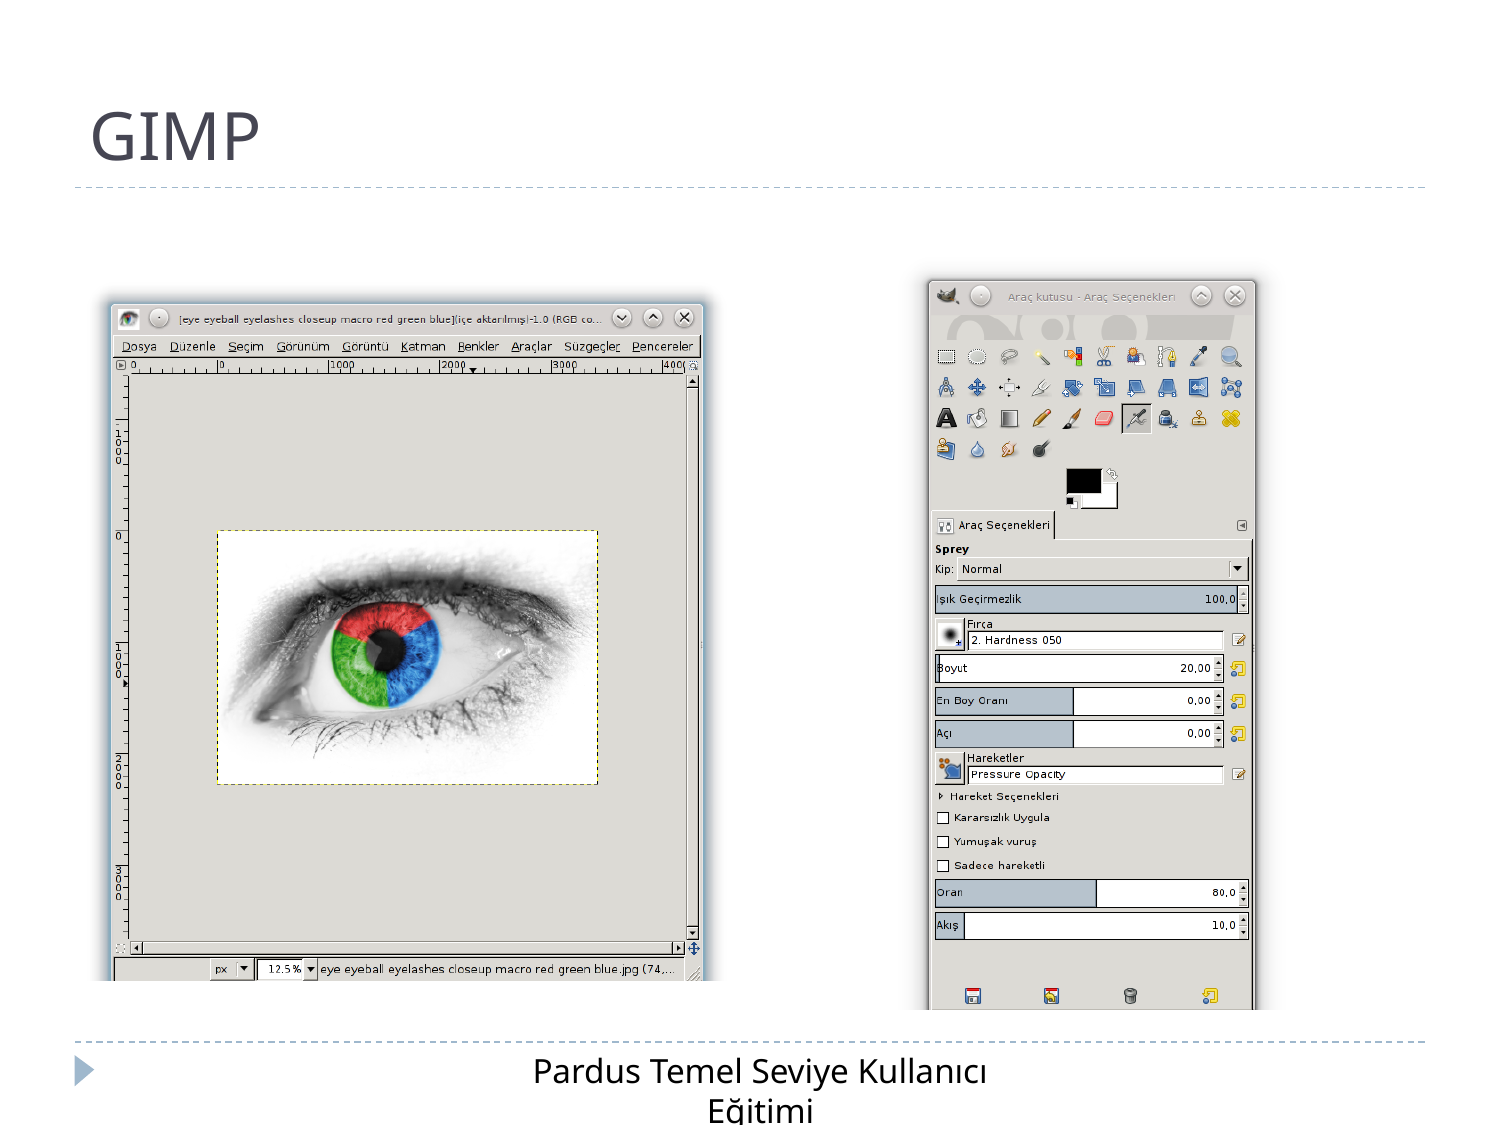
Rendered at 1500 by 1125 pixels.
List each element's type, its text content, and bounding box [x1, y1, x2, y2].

picture [75, 228, 738, 981]
picture [890, 199, 1293, 1010]
title GIMP [75, 37, 1425, 188]
